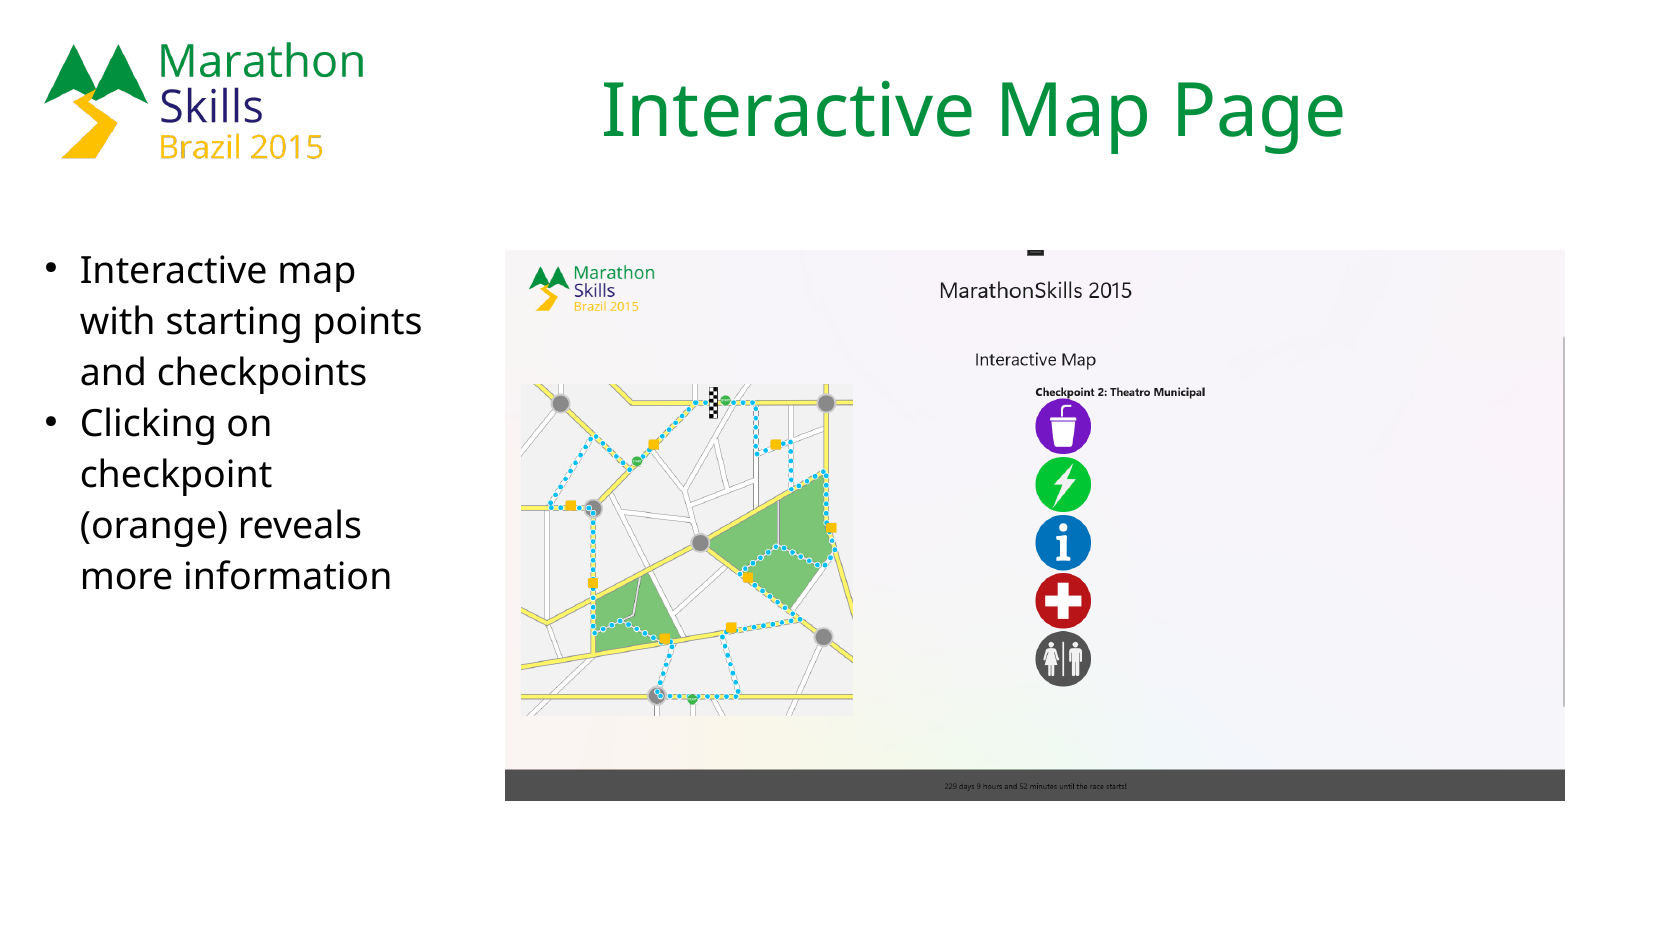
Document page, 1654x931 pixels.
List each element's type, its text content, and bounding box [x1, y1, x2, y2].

text_box Interactive map with starting points and checkpoints Clicking on checkpoint (orange) reveals more information [29, 236, 443, 827]
title Interactive Map Page [413, 29, 1536, 185]
picture [505, 250, 1565, 801]
picture [29, 29, 384, 173]
